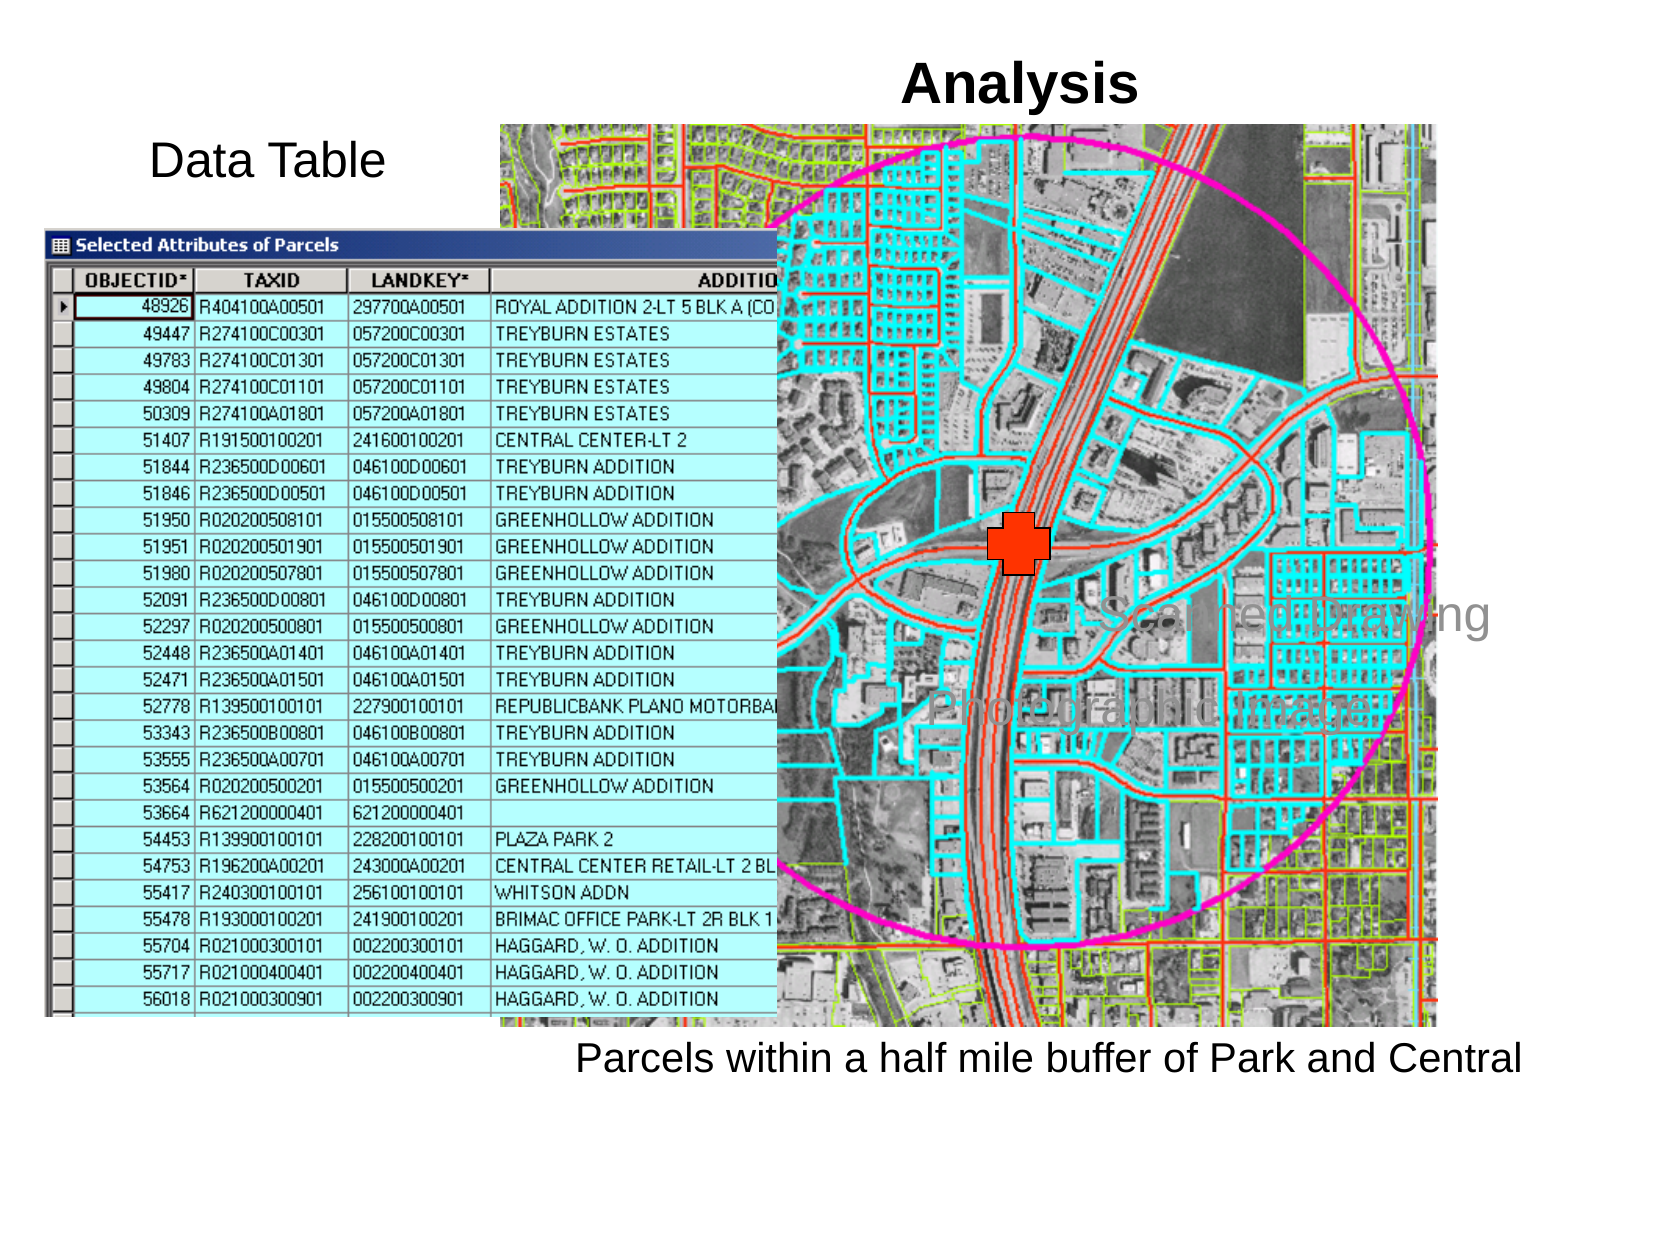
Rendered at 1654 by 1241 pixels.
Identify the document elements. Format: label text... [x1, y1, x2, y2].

text_box Photographic Image [910, 667, 1388, 744]
text_box [987, 512, 1051, 576]
text_box Analysis [849, 37, 1156, 123]
text_box Parcels within a half mile buffer of Park and Central [524, 1023, 1539, 1089]
text_box Data Table [98, 119, 402, 196]
text_box Scanned Drawing [1082, 573, 1507, 650]
picture [44, 124, 1438, 1027]
